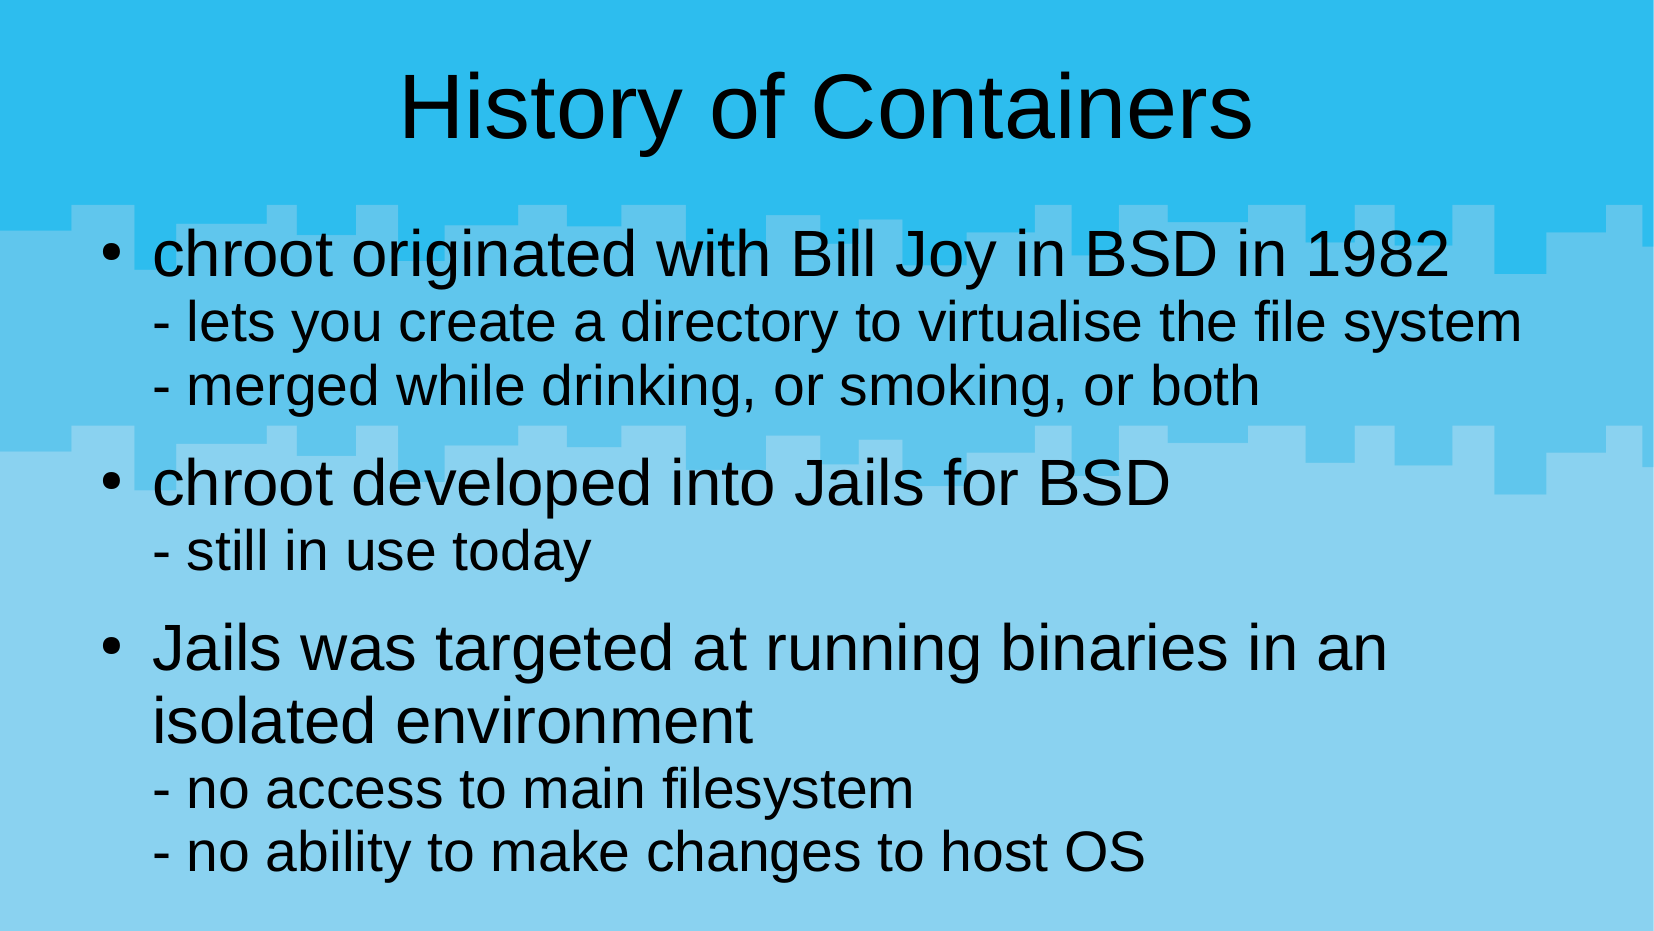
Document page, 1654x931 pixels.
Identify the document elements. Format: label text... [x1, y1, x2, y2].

list chroot originated with Bill Joy in BSD in 1982 - lets you create a directory to virtualise the file system - merged while drinking, or smoking, or both chroot developed into Jails for BSD - still in use today Jails was targeted at running binaries in an isolated environment - no access to main filesystem - no ability to make changes to host OS [82, 217, 1571, 886]
title History of Containers [82, 37, 1571, 178]
picture [0, 0, 1654, 931]
